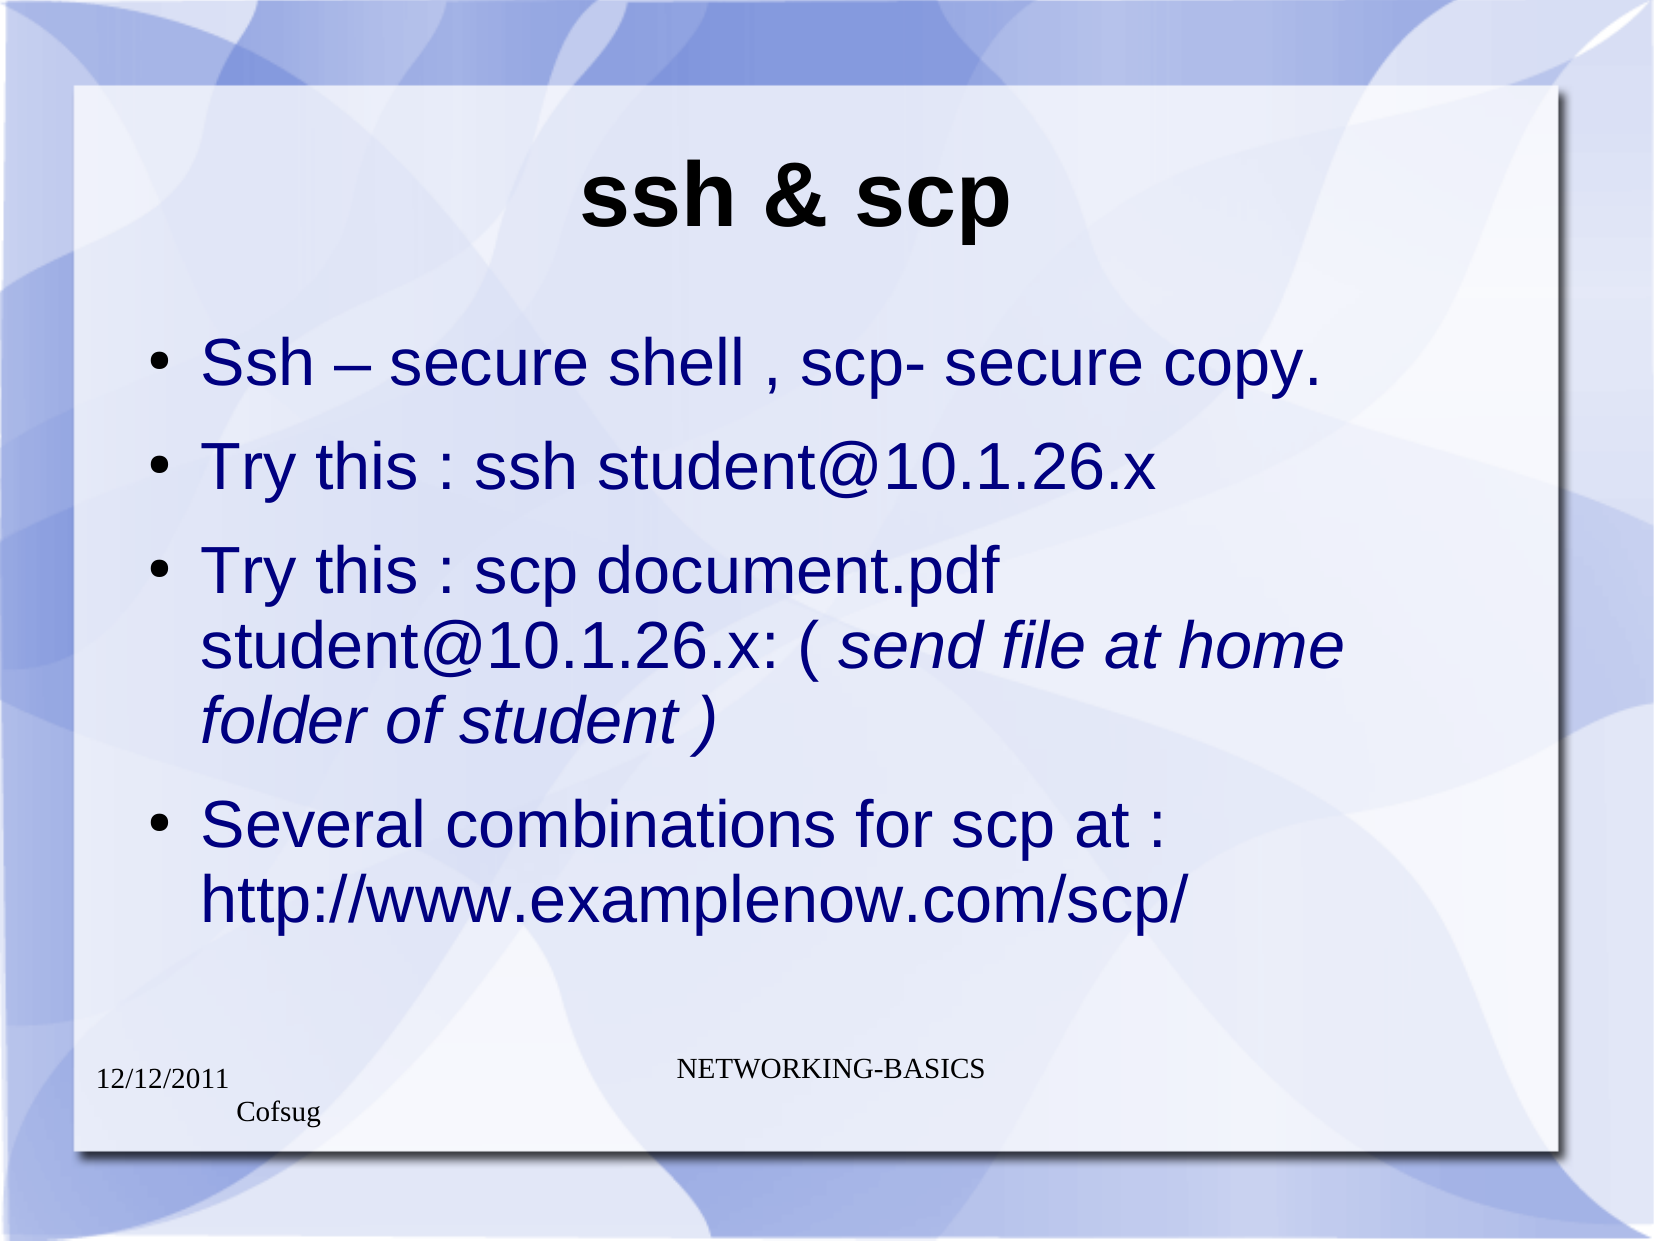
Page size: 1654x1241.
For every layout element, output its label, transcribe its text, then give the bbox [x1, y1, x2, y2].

picture [0, 0, 1654, 1241]
title ssh & scp [82, 90, 1536, 298]
list Ssh – secure shell , scp- secure copy. Try this : ssh student@10.1.26.x Try this : scp document.pdf student@10.1.26.x: ( send file at home folder of student ) Several combinations for scp at : http://www.examplenow.com/scp/ [129, 324, 1489, 1144]
